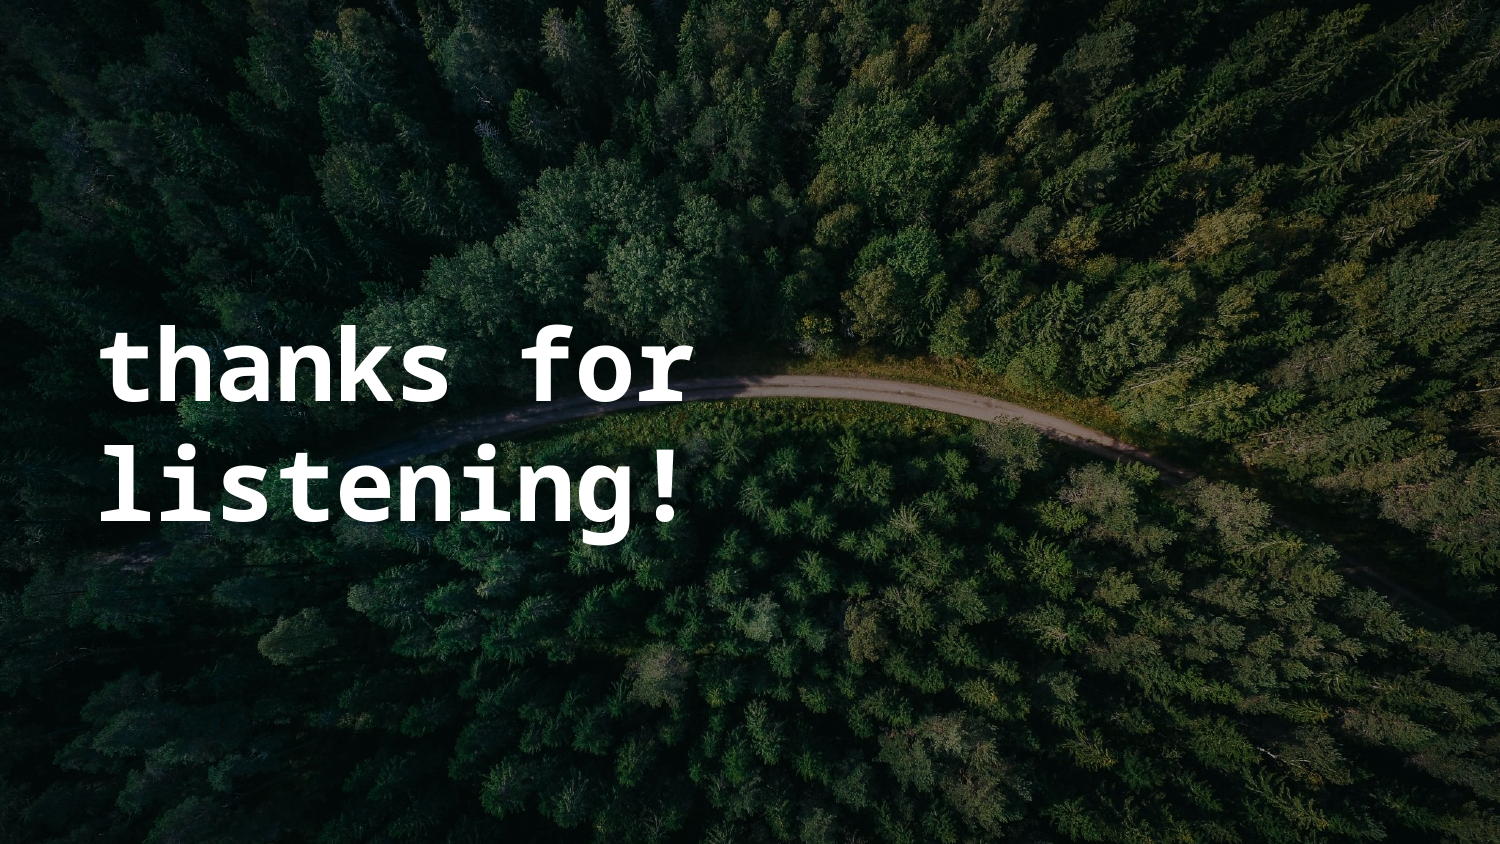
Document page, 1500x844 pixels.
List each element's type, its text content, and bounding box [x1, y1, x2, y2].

picture [0, 0, 1500, 844]
title thanks for listening! [80, 86, 1251, 758]
